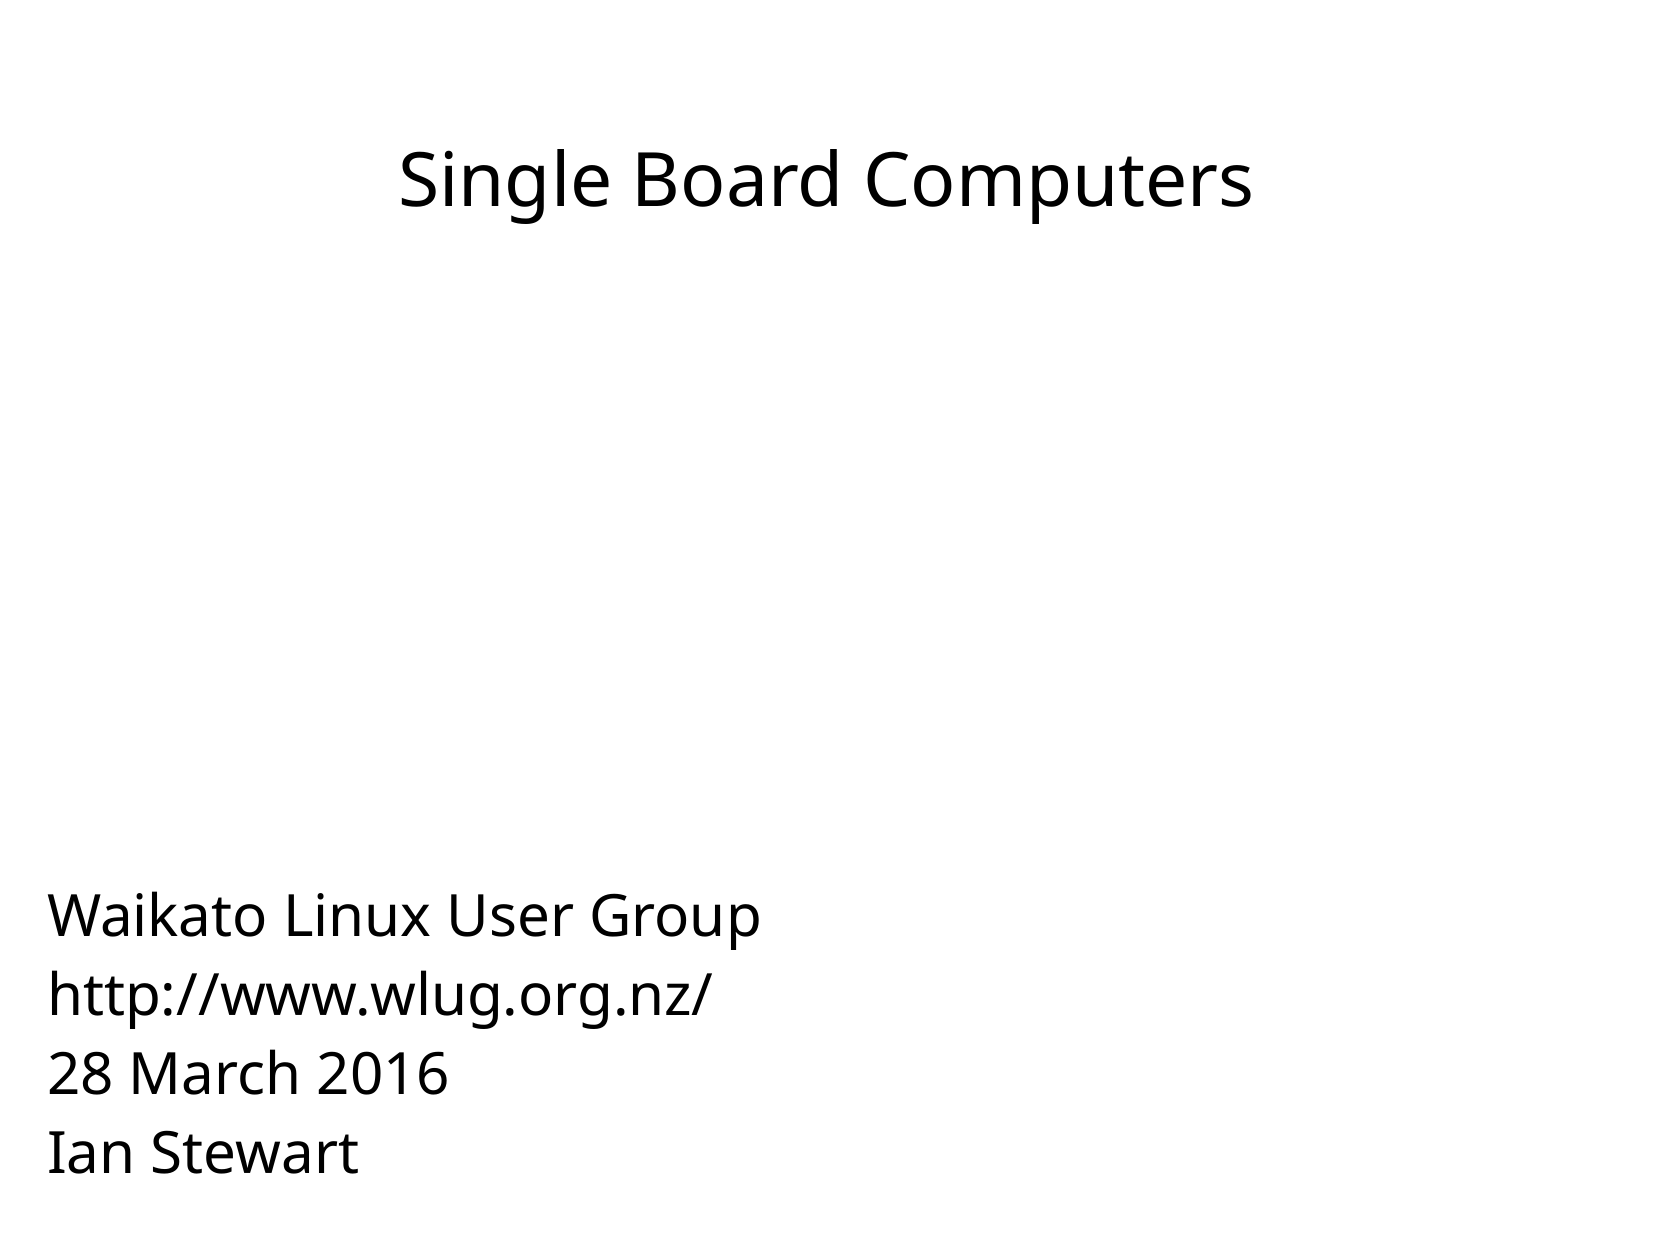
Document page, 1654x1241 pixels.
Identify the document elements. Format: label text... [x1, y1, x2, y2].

title Single Board Computers [153, 53, 1501, 302]
subtitle Waikato Linux User Group http://www.wlug.org.nz/ 28 March 2016 Ian Stewart [47, 874, 1619, 1170]
